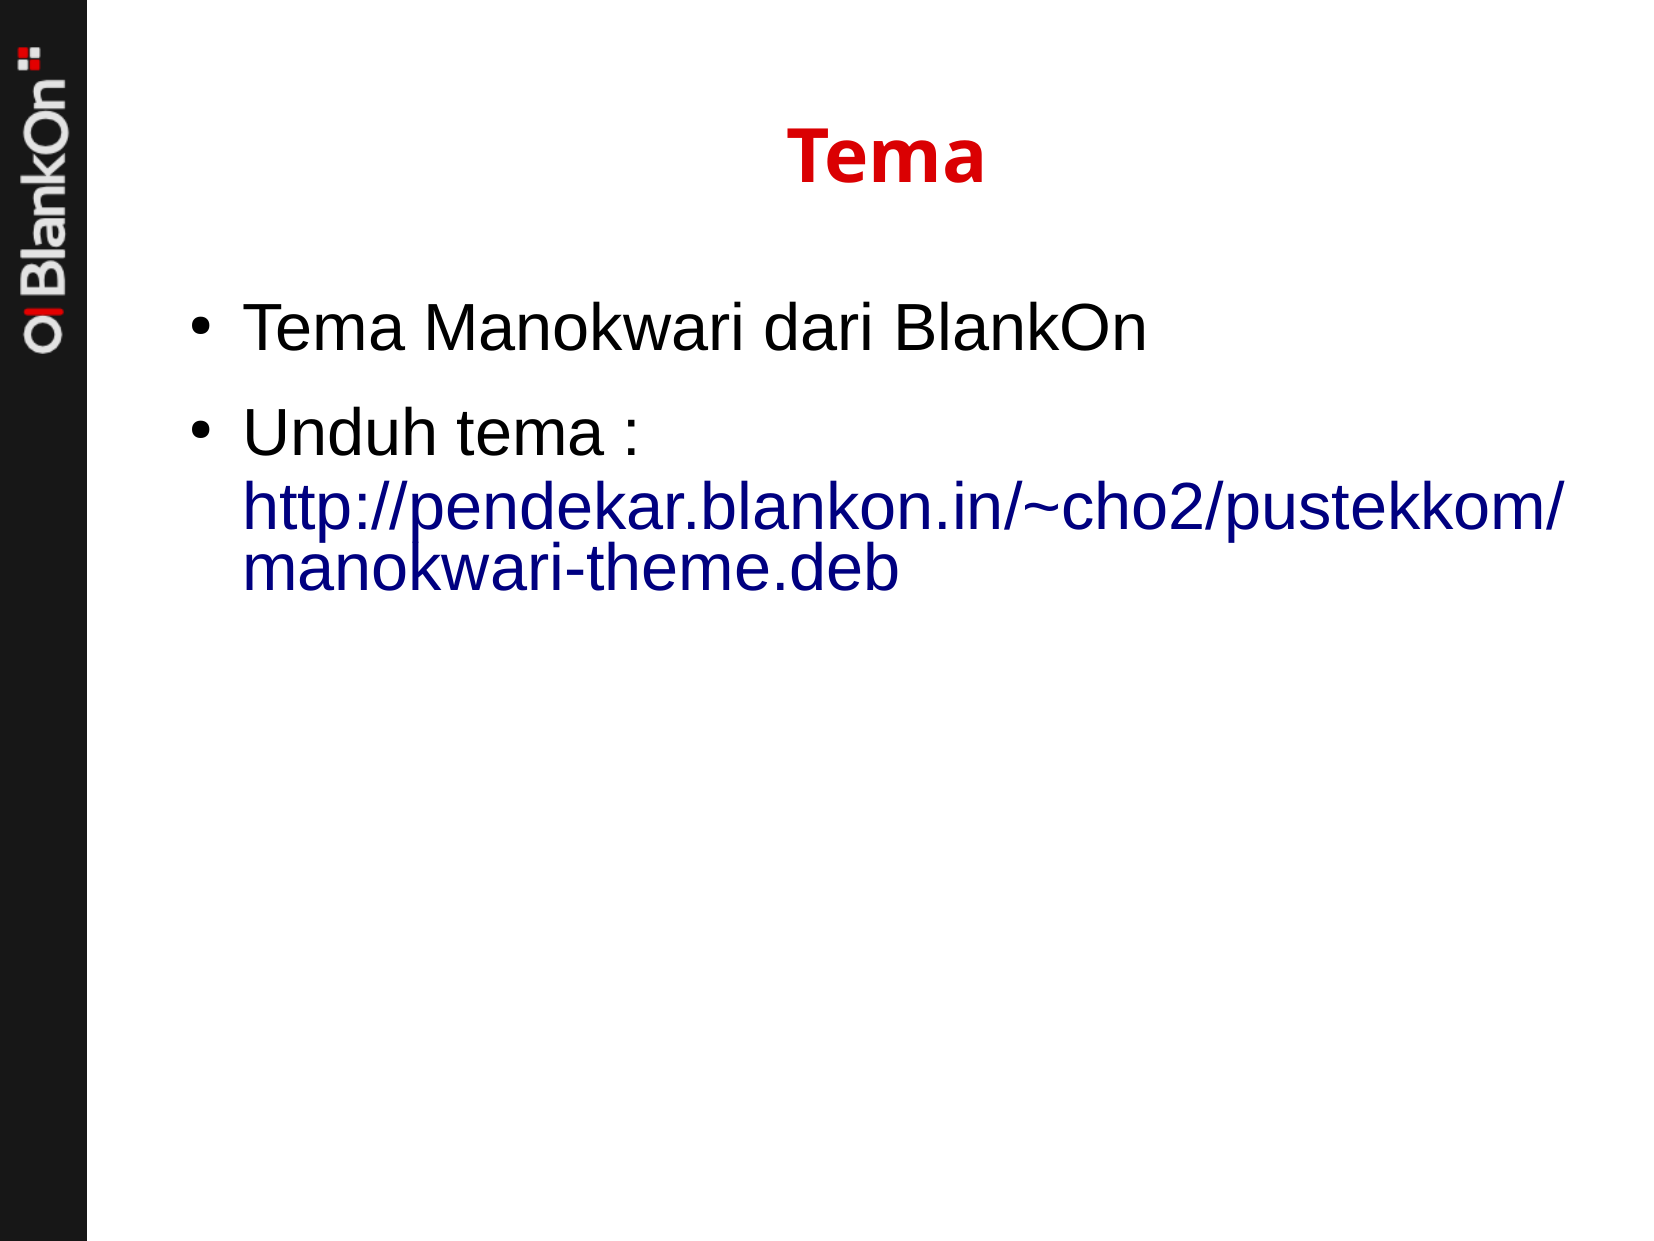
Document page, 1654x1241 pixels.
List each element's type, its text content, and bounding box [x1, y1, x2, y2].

title Tema [124, 49, 1613, 257]
list Tema Manokwari dari BlankOn Unduh tema : http://pendekar.blankon.in/~cho2/pustekkom/manokwari-theme.deb [171, 290, 1589, 1182]
picture [0, 0, 87, 1241]
